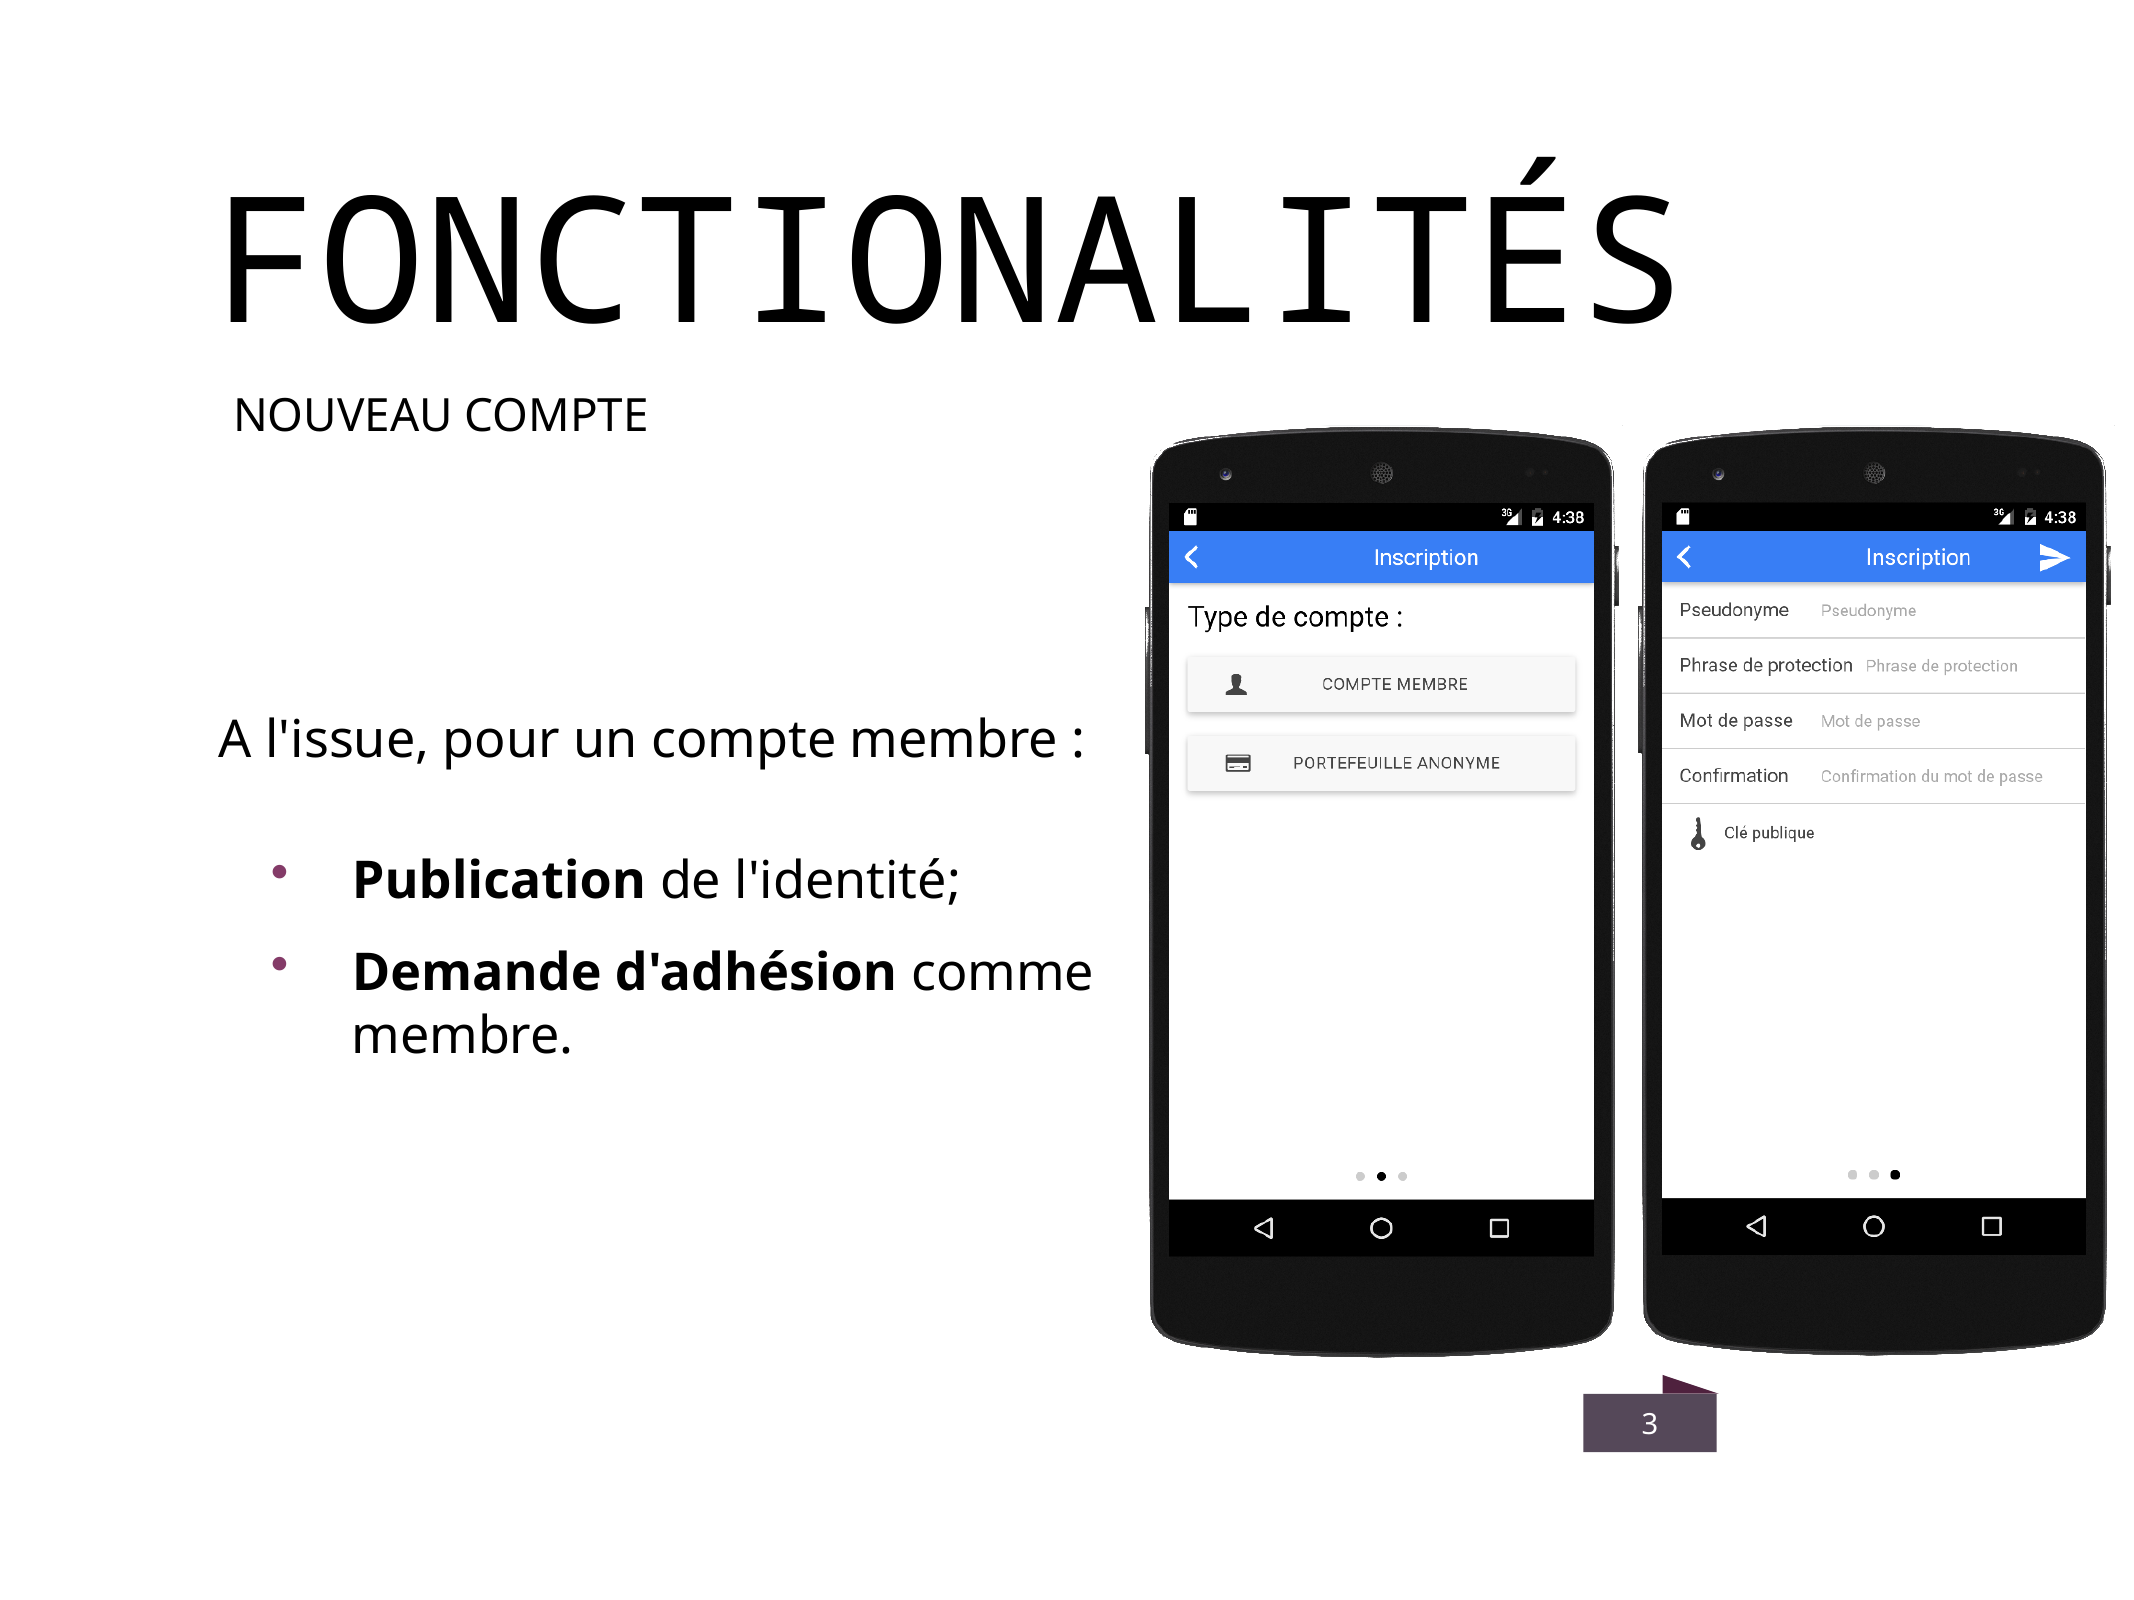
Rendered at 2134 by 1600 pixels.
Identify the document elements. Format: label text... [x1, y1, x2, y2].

picture [1139, 425, 1623, 1359]
list 3 [1583, 1393, 1717, 1453]
list A l'issue, pour un compte membre : Publication de l'identité; Demande d'adhésion comme membre. [210, 539, 1113, 1230]
list NOUVEAU COMPTE [225, 370, 1063, 457]
picture [1632, 425, 2115, 1357]
title Fonctionalités [206, 141, 1923, 363]
